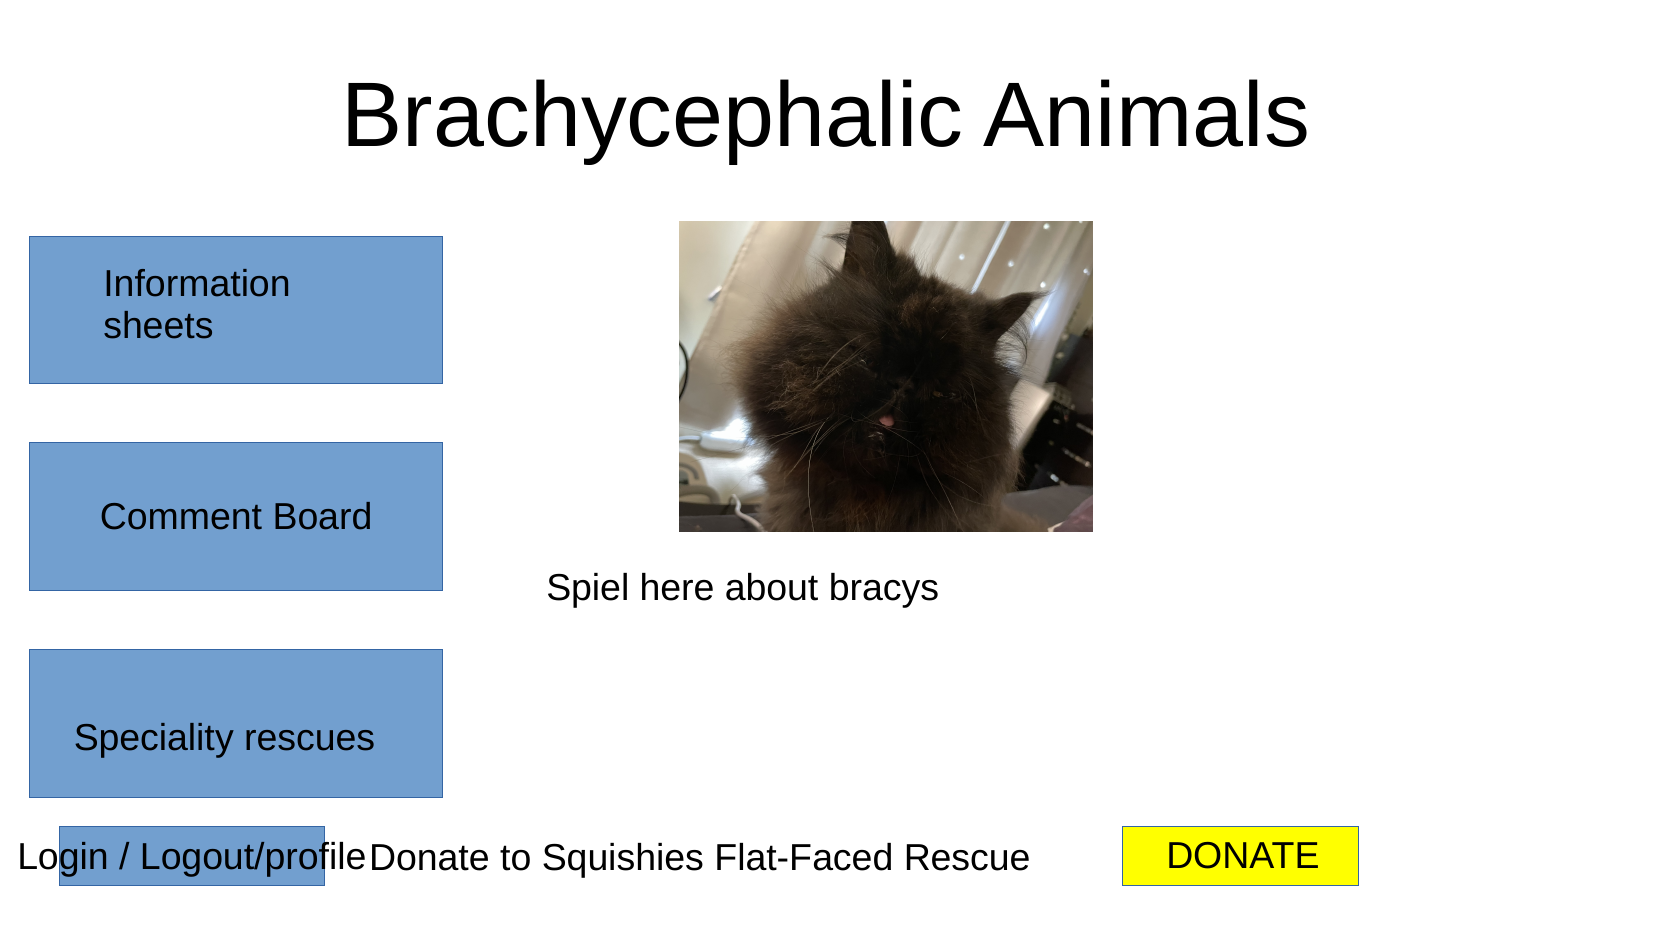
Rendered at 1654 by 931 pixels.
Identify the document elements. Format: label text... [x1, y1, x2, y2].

picture [679, 221, 1093, 532]
text_box [29, 649, 443, 798]
text_box Information sheets [88, 255, 384, 355]
text_box Login / Logout/profile [59, 826, 325, 886]
text_box Speciality rescues [59, 708, 414, 766]
text_box Donate to Squishies Flat-Faced Rescue [354, 829, 1093, 886]
text_box Spiel here about bracys [531, 558, 1654, 616]
text_box [1122, 826, 1359, 886]
text_box [29, 236, 443, 384]
text_box Comment Board [29, 442, 443, 591]
text_box DONATE [1151, 826, 1359, 884]
title Brachycephalic Animals [82, 37, 1571, 193]
